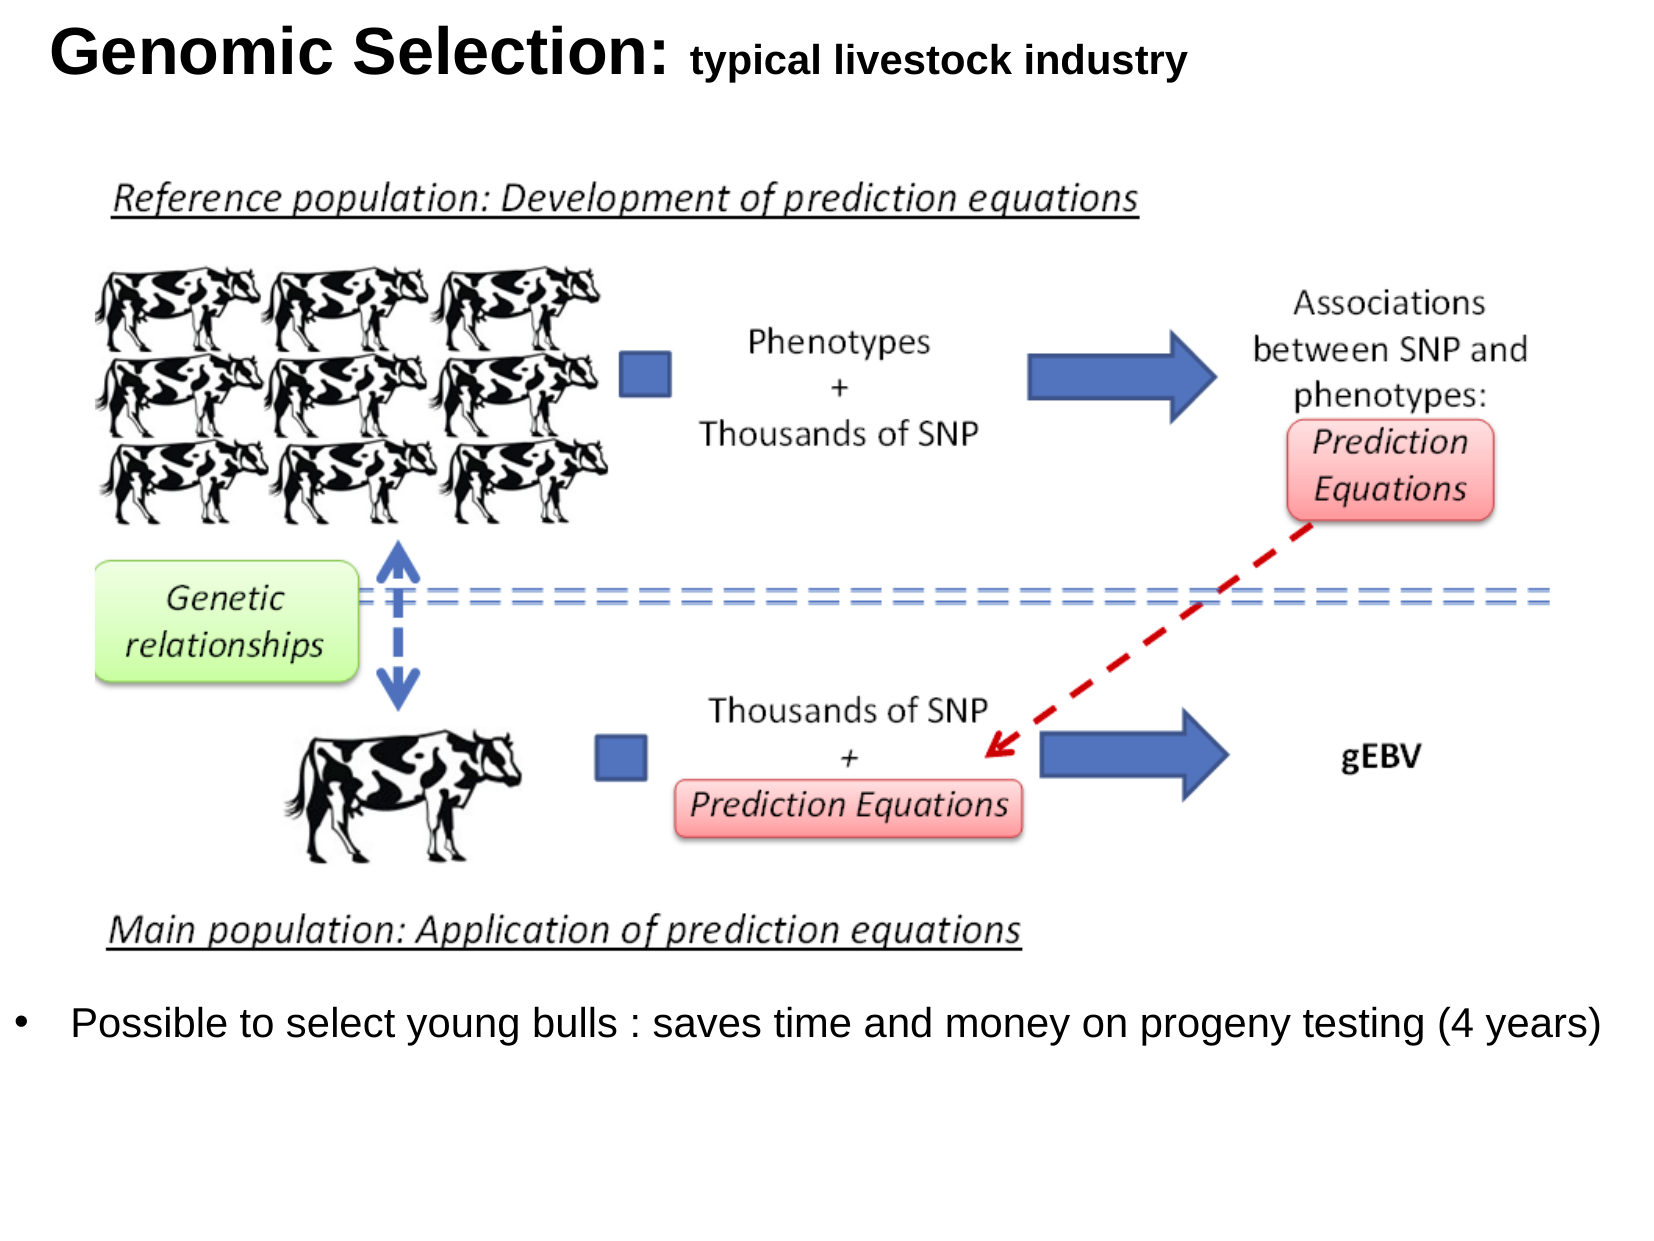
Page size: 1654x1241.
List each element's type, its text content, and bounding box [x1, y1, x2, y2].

text_box Possible to select young bulls : saves time and money on progeny testing (4 years) [0, 963, 1645, 1053]
picture [94, 168, 1550, 963]
text_box Genomic Selection: typical livestock industry [34, 9, 1525, 149]
